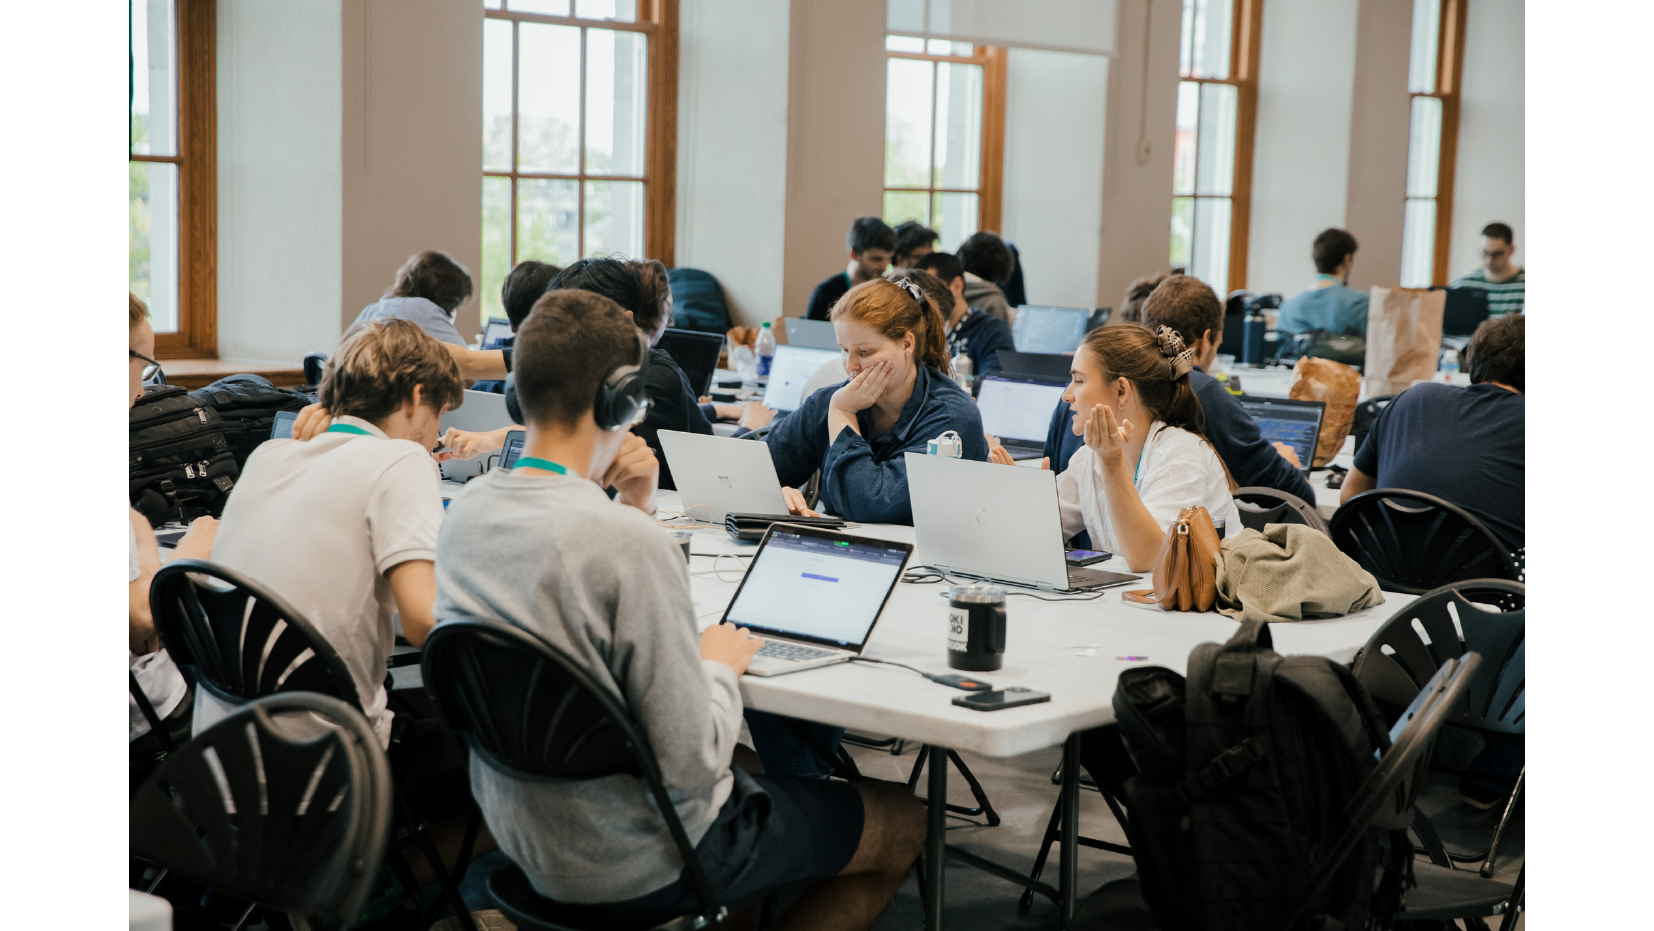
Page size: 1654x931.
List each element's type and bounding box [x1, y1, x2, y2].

picture [129, 0, 1525, 931]
